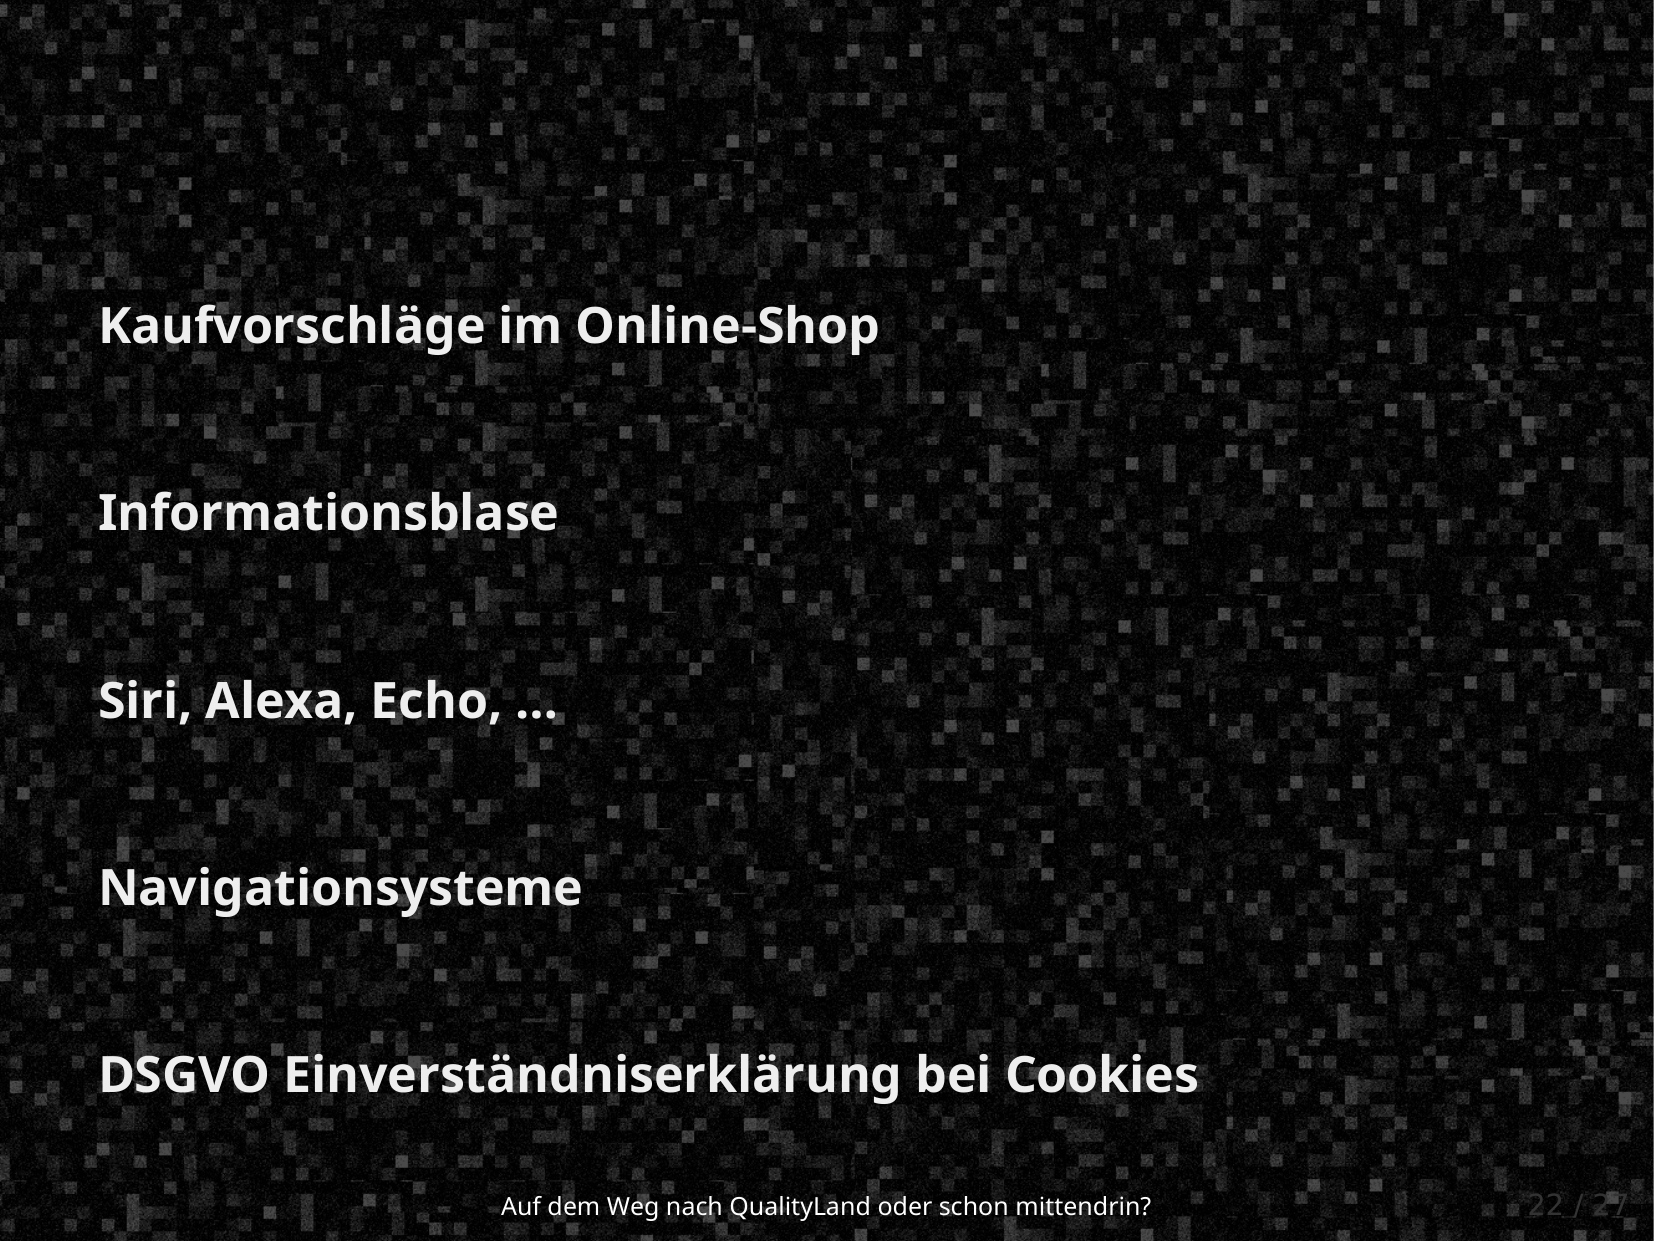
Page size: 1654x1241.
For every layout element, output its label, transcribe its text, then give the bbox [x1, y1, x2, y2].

title [129, 107, 1518, 218]
list Kaufvorschläge im Online-Shop Informationsblase Siri, Alexa, Echo, … Navigationsysteme DSGVO Einverständniserklärung bei Cookies [82, 290, 1571, 1109]
picture [0, 0, 1654, 1241]
